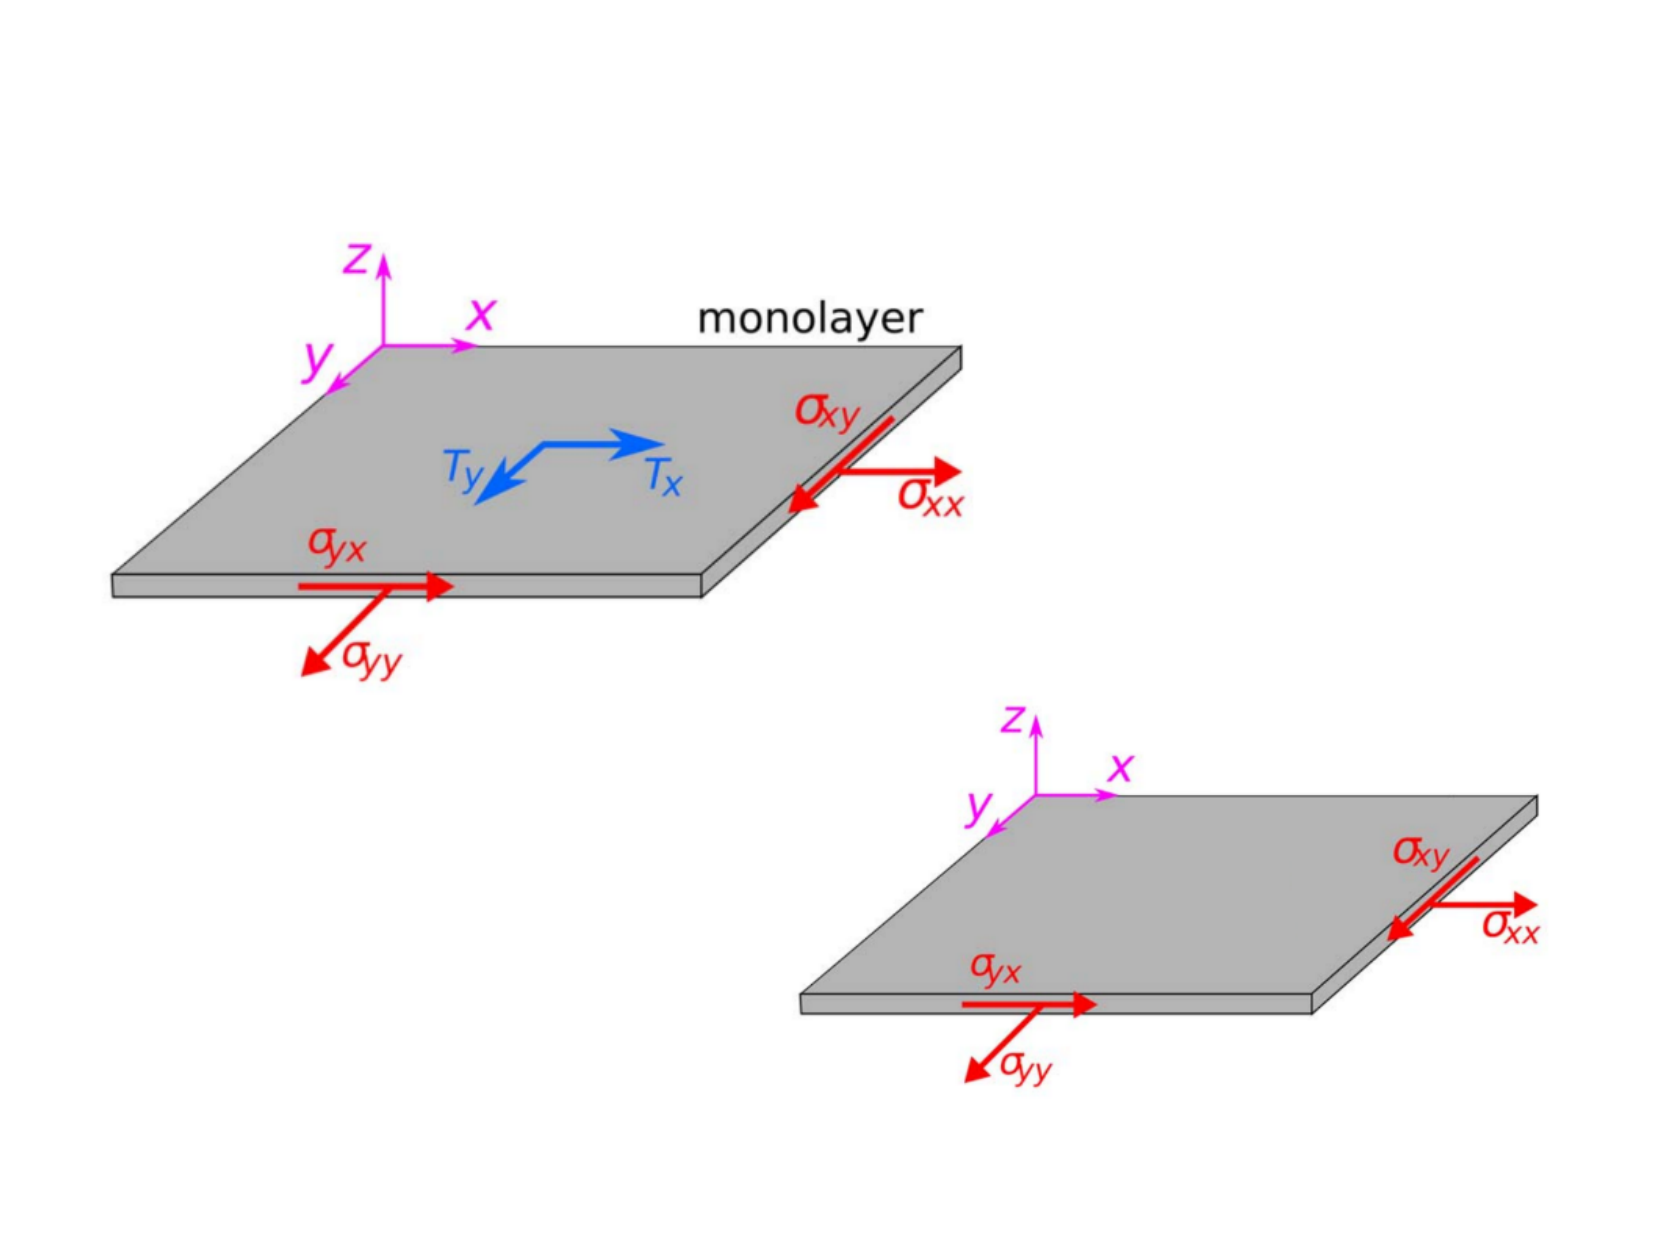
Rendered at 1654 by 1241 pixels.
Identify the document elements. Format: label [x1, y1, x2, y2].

picture [90, 222, 1604, 1171]
